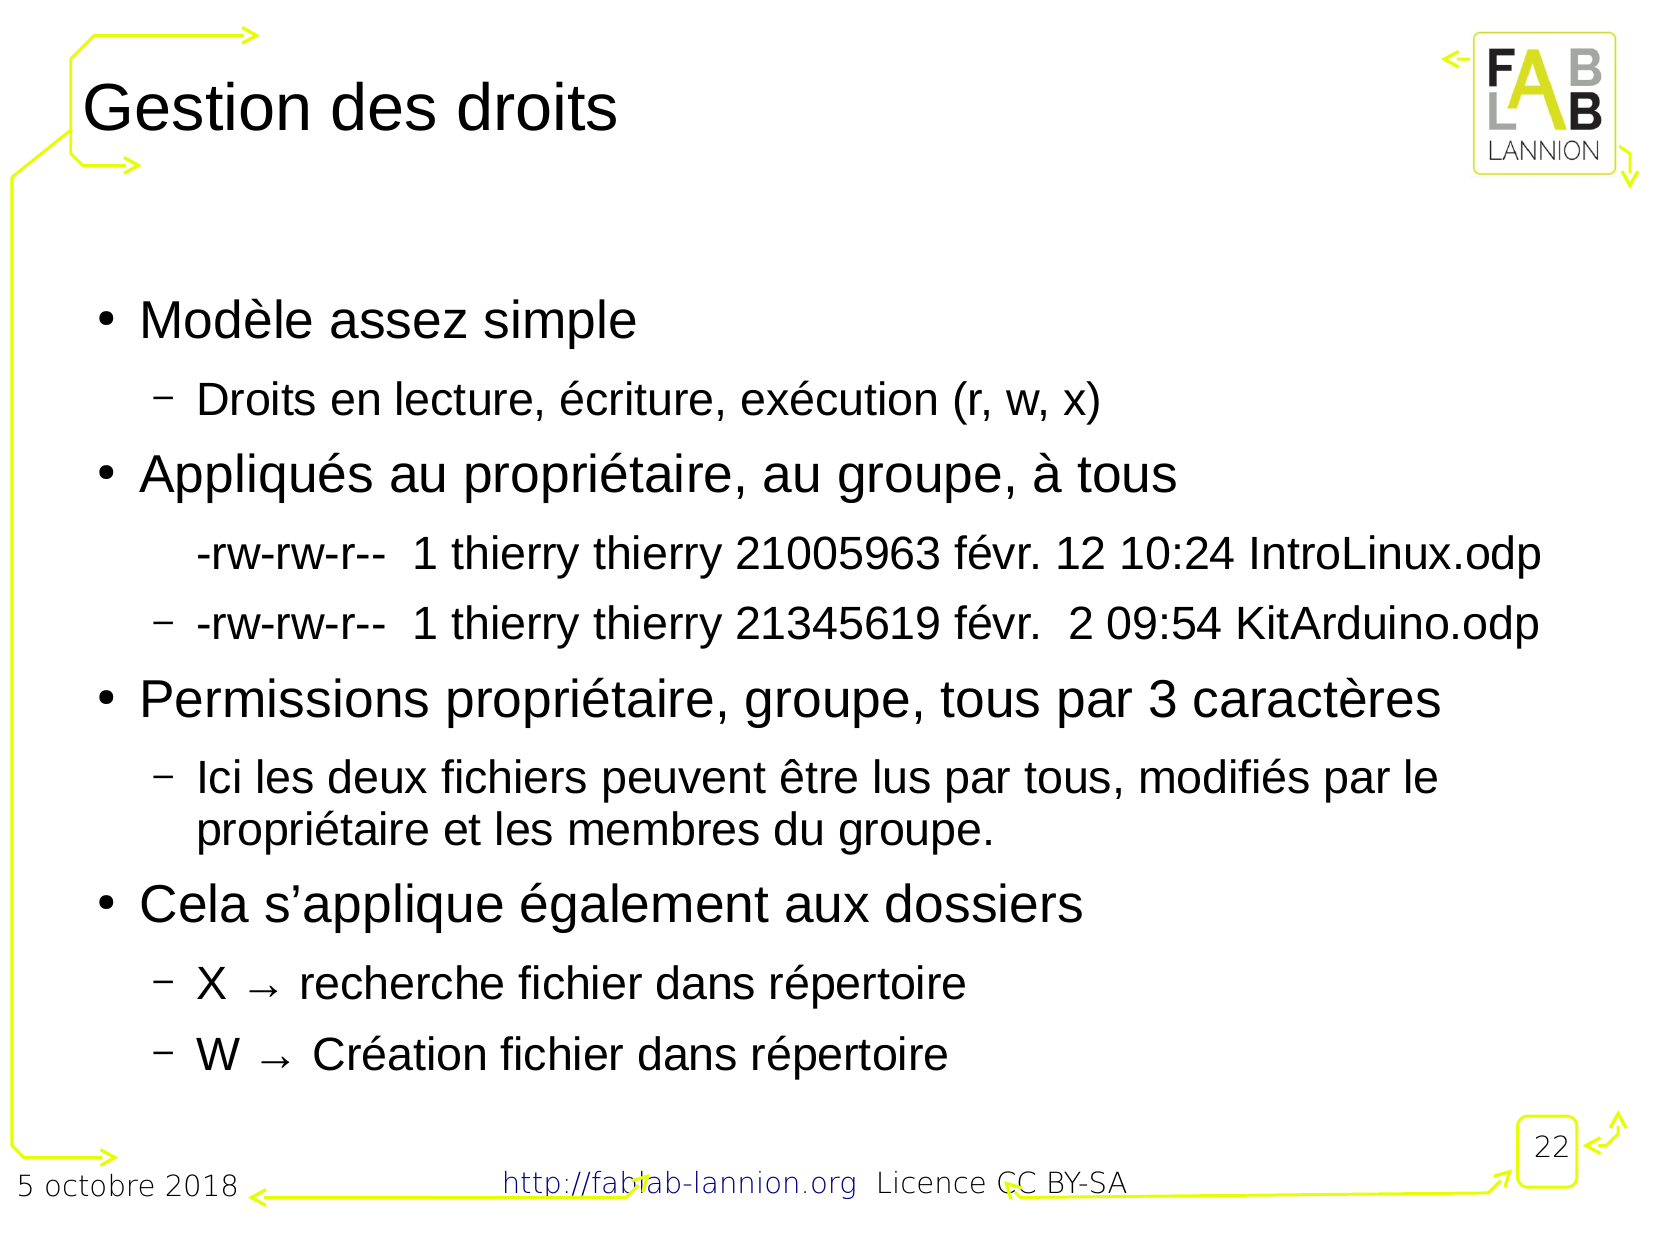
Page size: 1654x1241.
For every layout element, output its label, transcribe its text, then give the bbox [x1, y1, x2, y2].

picture [1470, 29, 1619, 178]
list Modèle assez simple Droits en lecture, écriture, exécution (r, w, x) Appliqués au propriétaire, au groupe, à tous -rw-rw-r-- 1 thierry thierry 21005963 févr. 12 10:24 IntroLinux.odp -rw-rw-r-- 1 thierry thierry 21345619 févr. 2 09:54 KitArduino.odp Permissions propriétaire, groupe, tous par 3 caractères Ici les deux fichiers peuvent être lus par tous, modifiés par le propriétaire et les membres du groupe. Cela s’applique également aux dossiers X → recherche fichier dans répertoire W → Création fichier dans répertoire [82, 290, 1571, 1099]
title Gestion des droits [82, 49, 1441, 166]
